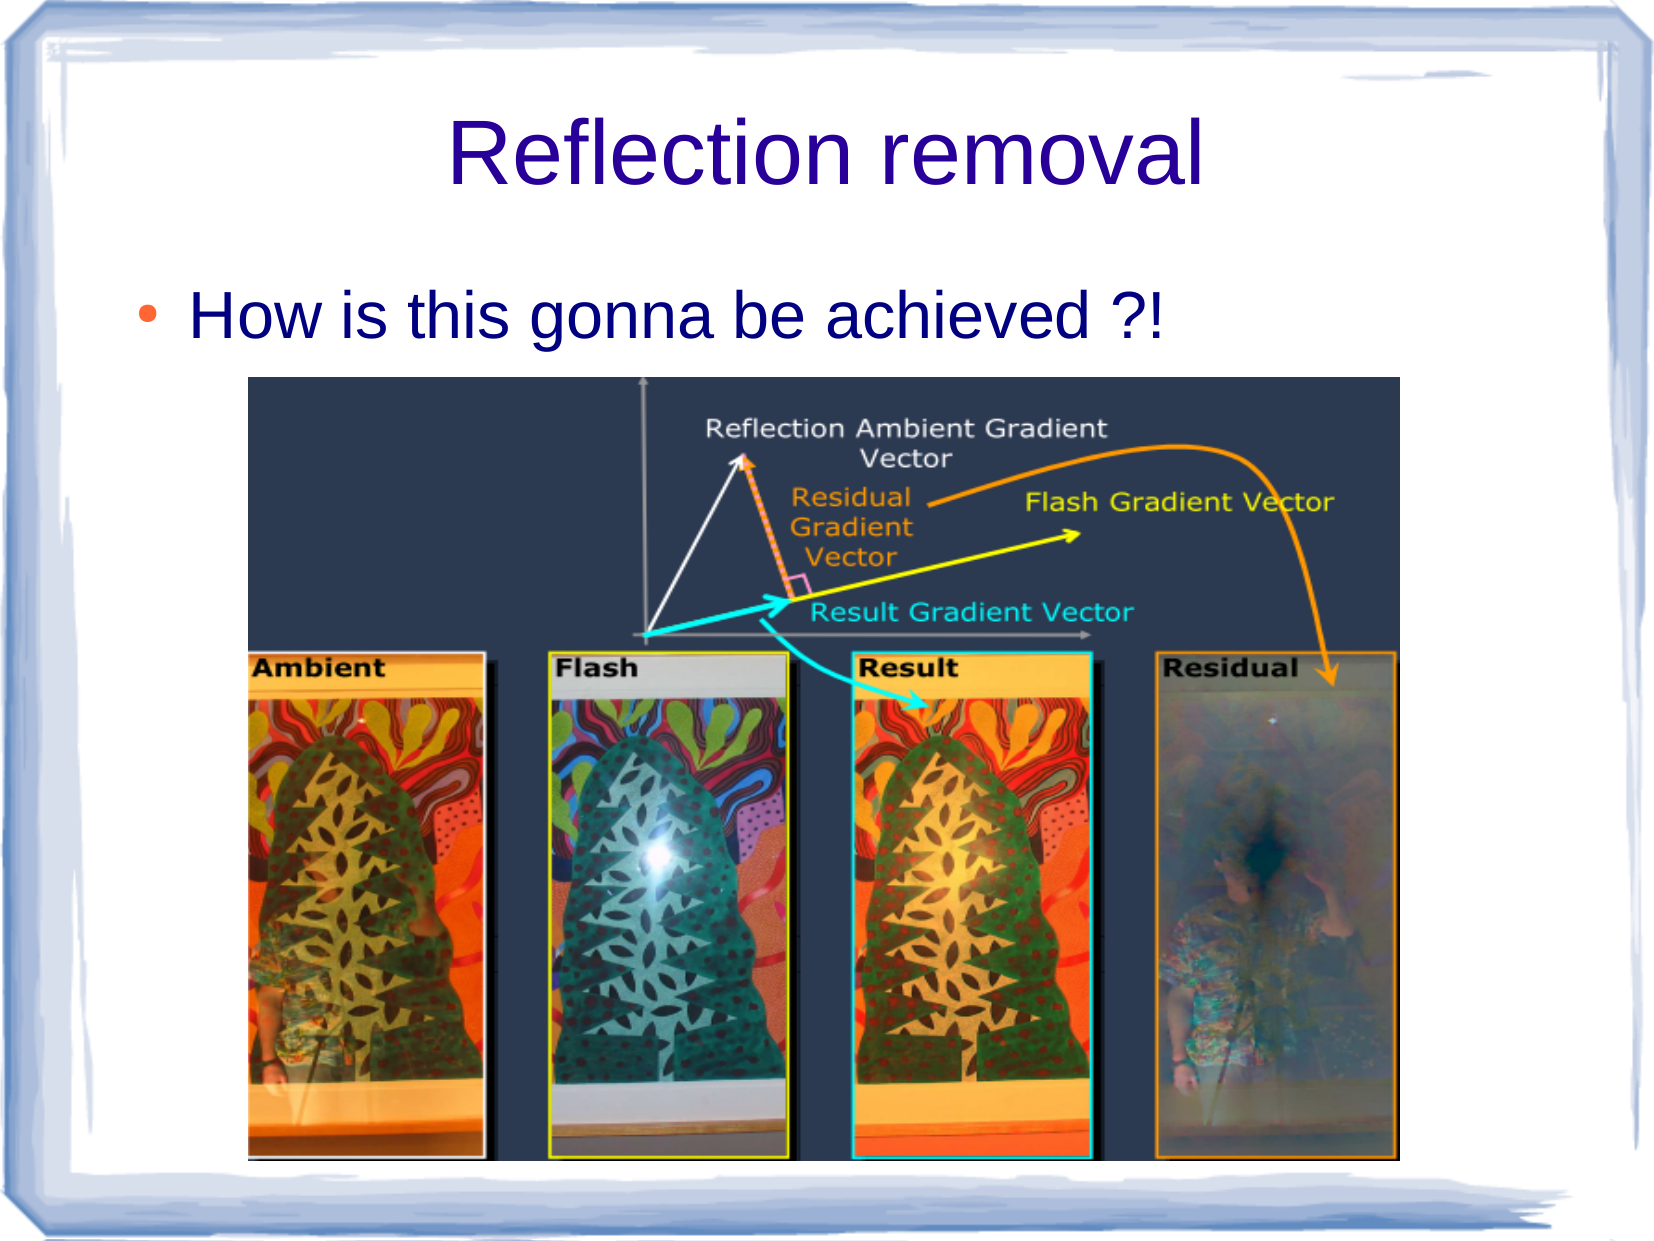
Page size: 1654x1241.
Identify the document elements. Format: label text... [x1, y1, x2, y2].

picture [0, 0, 1654, 1241]
list How is this gonna be achieved ?! [118, 277, 1571, 957]
title Reflection removal [82, 49, 1571, 257]
